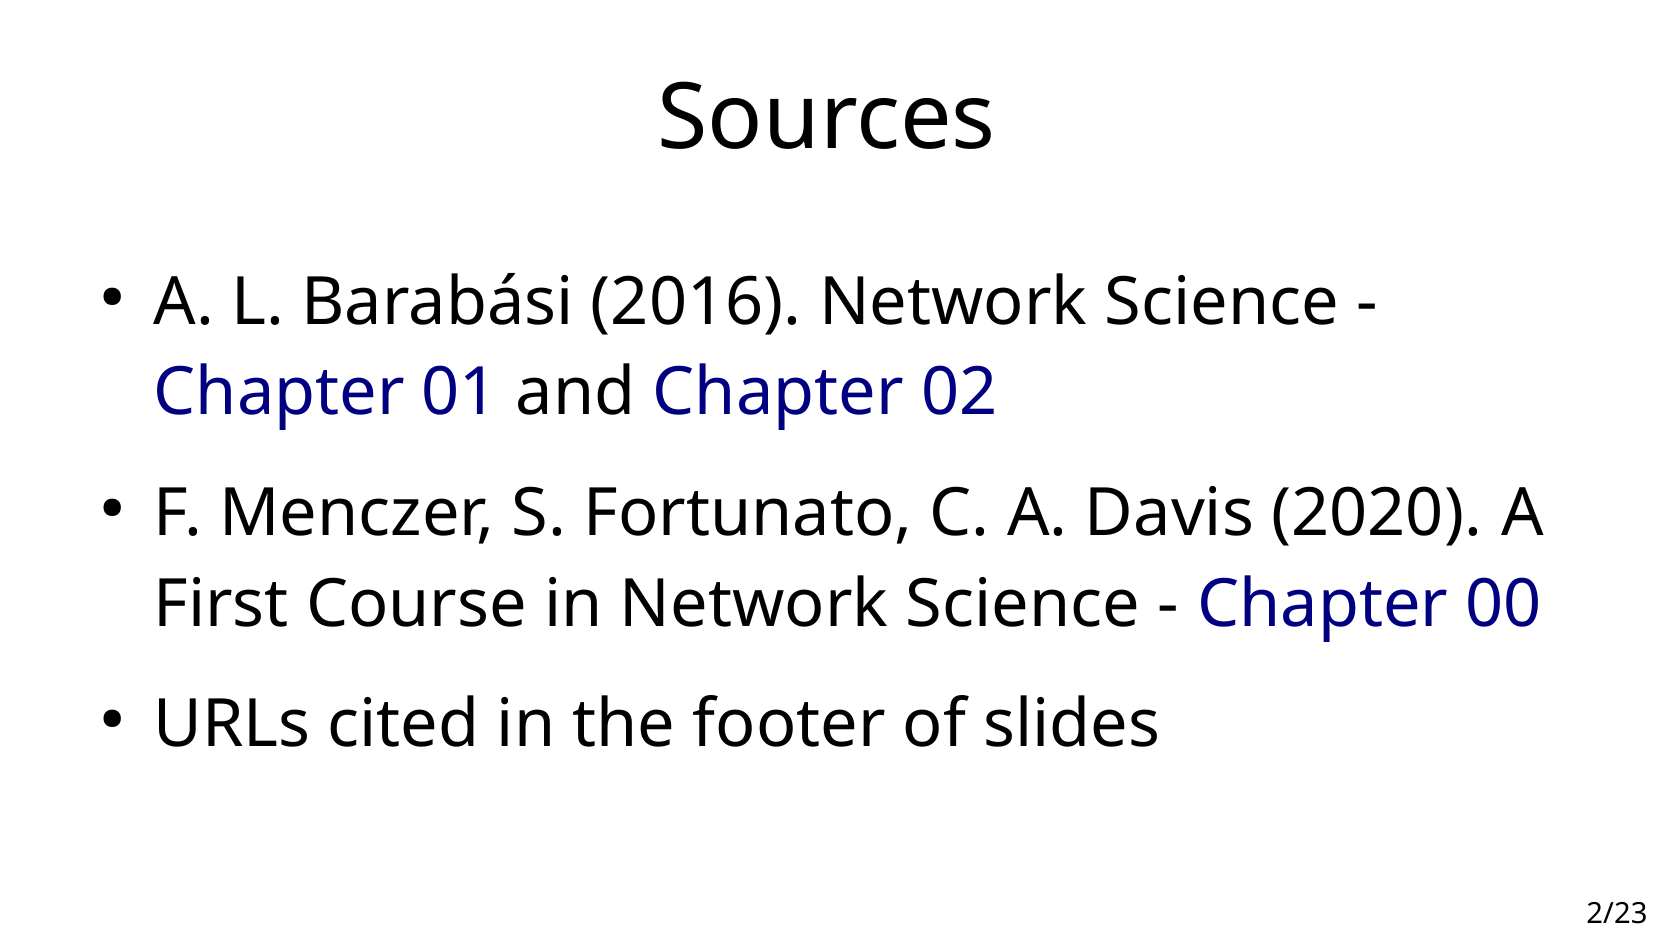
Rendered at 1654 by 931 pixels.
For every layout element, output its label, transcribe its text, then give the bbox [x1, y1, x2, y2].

list A. L. Barabási (2016). Network Science - Chapter 01 and Chapter 02 F. Menczer, S. Fortunato, C. A. Davis (2020). A First Course in Network Science - Chapter 00 URLs cited in the footer of slides [82, 253, 1571, 793]
title Sources [82, 1, 1571, 226]
